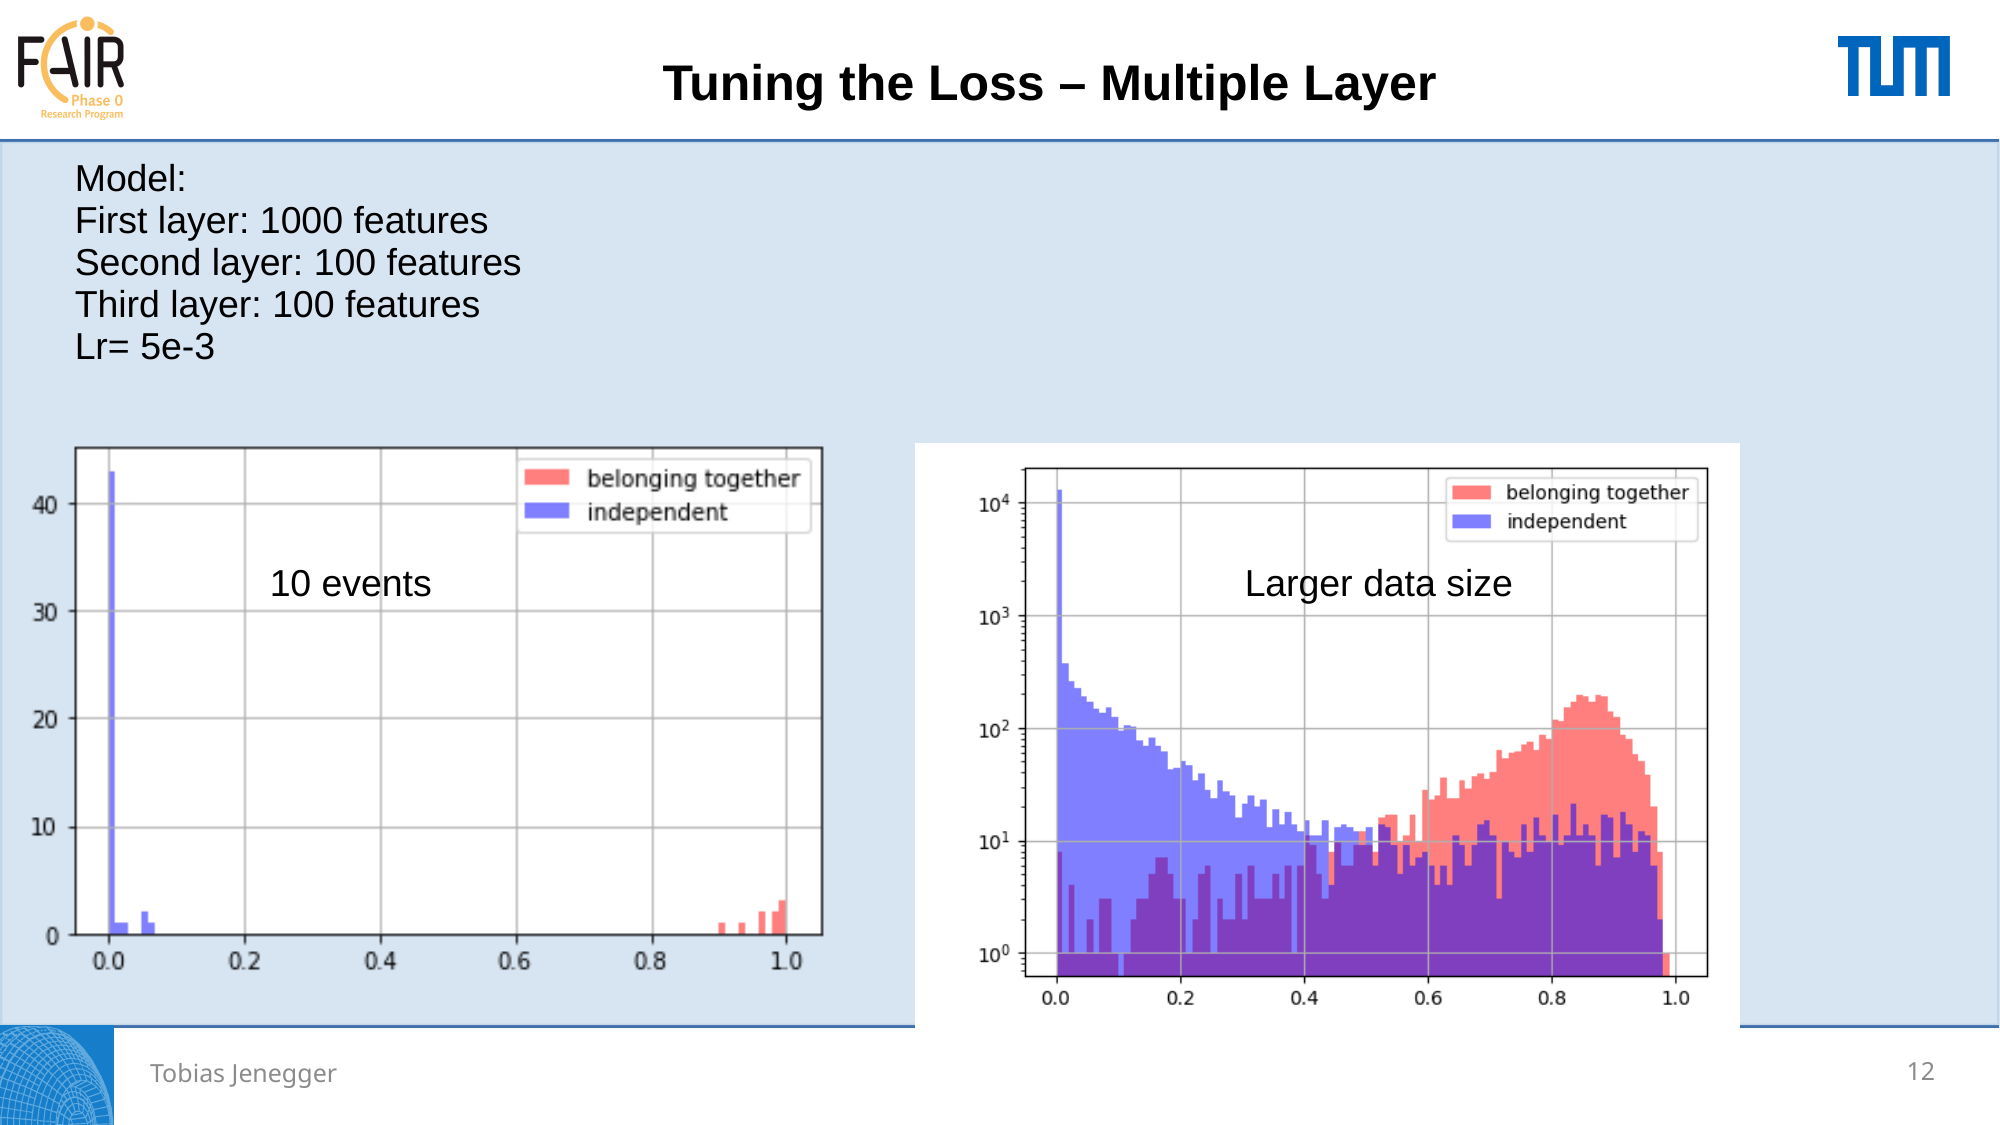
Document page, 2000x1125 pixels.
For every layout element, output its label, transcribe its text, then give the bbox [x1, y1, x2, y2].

picture [1838, 36, 1950, 96]
picture [15, 434, 835, 988]
text_box 10 events [255, 554, 751, 612]
text_box Larger data size [1230, 554, 1576, 612]
text_box Tuning the Loss – Multiple Layer [330, 48, 1771, 119]
picture [15, 15, 142, 120]
text_box Model: First layer: 1000 features Second layer: 100 features Third layer: 100 features Lr= 5e-3 [60, 149, 556, 375]
picture [915, 443, 1741, 1035]
picture [0, 1025, 114, 1125]
